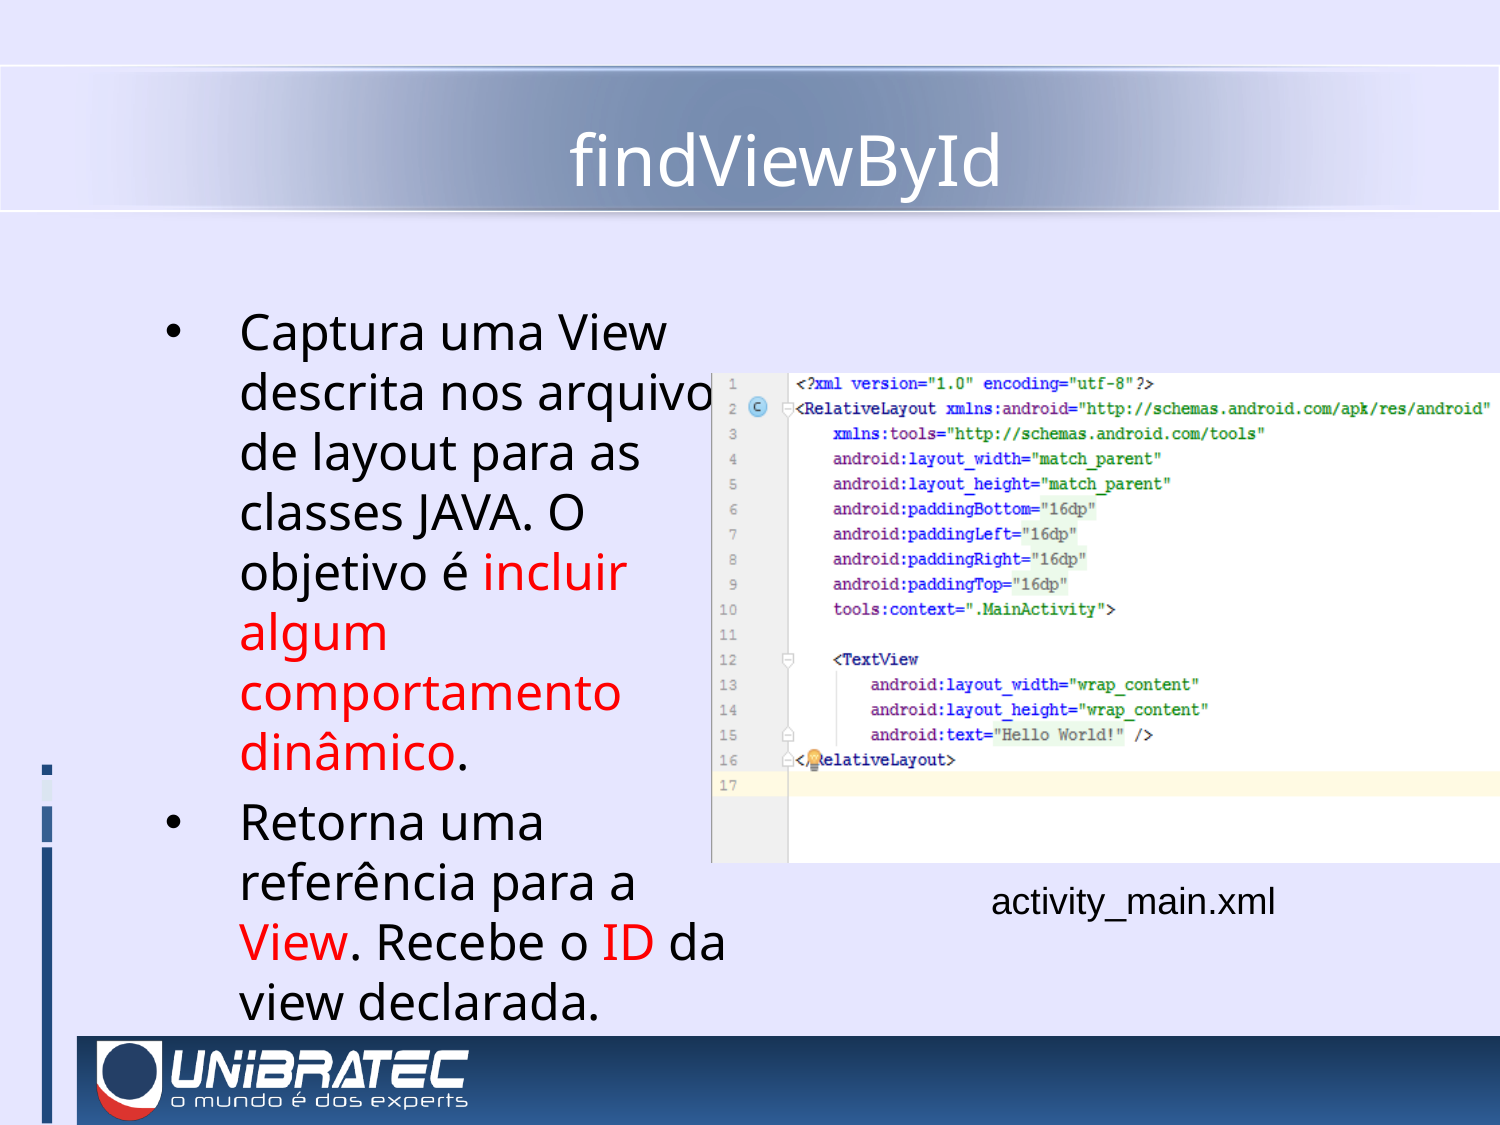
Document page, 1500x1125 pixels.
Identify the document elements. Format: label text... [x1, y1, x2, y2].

list Captura uma View descrita nos arquivos de layout para as classes JAVA. O objetivo é incluir algum comportamento dinâmico. Retorna uma referência para a View. Recebe o ID da view declarada. [150, 292, 775, 1042]
title findViewById [150, 84, 1424, 233]
text_box activity_main.xml [976, 869, 1291, 930]
picture [96, 1040, 469, 1121]
picture [0, 58, 1500, 227]
picture [711, 373, 1500, 863]
